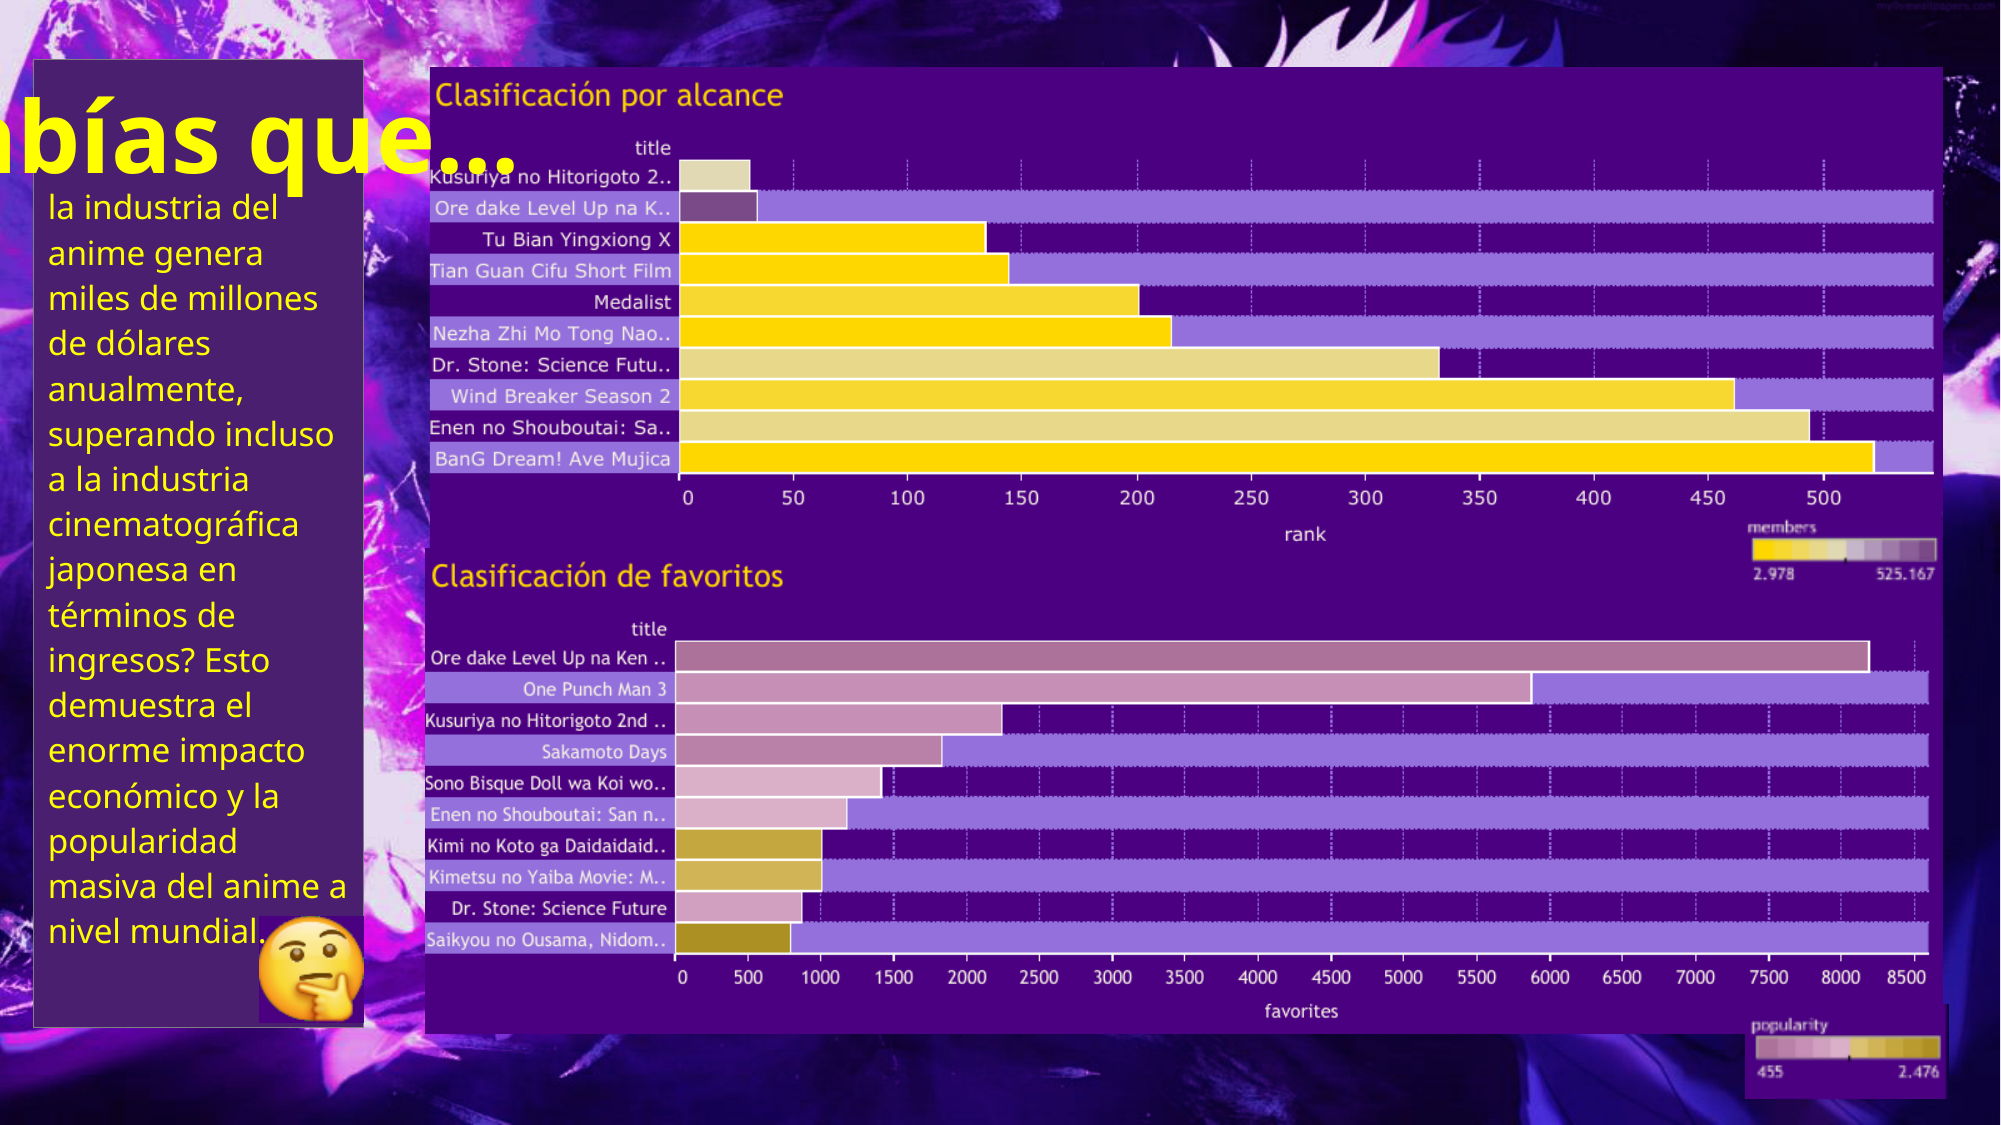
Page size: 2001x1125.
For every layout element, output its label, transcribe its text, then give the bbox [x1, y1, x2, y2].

text_box Sabías que... [40, 129, 61, 162]
text_box la industria del anime genera miles de millones de dólares anualmente, superando incluso a la industria cinematográfica japonesa en términos de ingresos? Esto demuestra el enorme impacto económico y la popularidad masiva del anime a nivel mundial. [33, 177, 367, 877]
text_box Sabías que... [33, 59, 364, 177]
text_box Sabías que... [33, 877, 364, 1028]
picture [0, 0, 2001, 1125]
text_box Sabías que... [267, 130, 289, 162]
